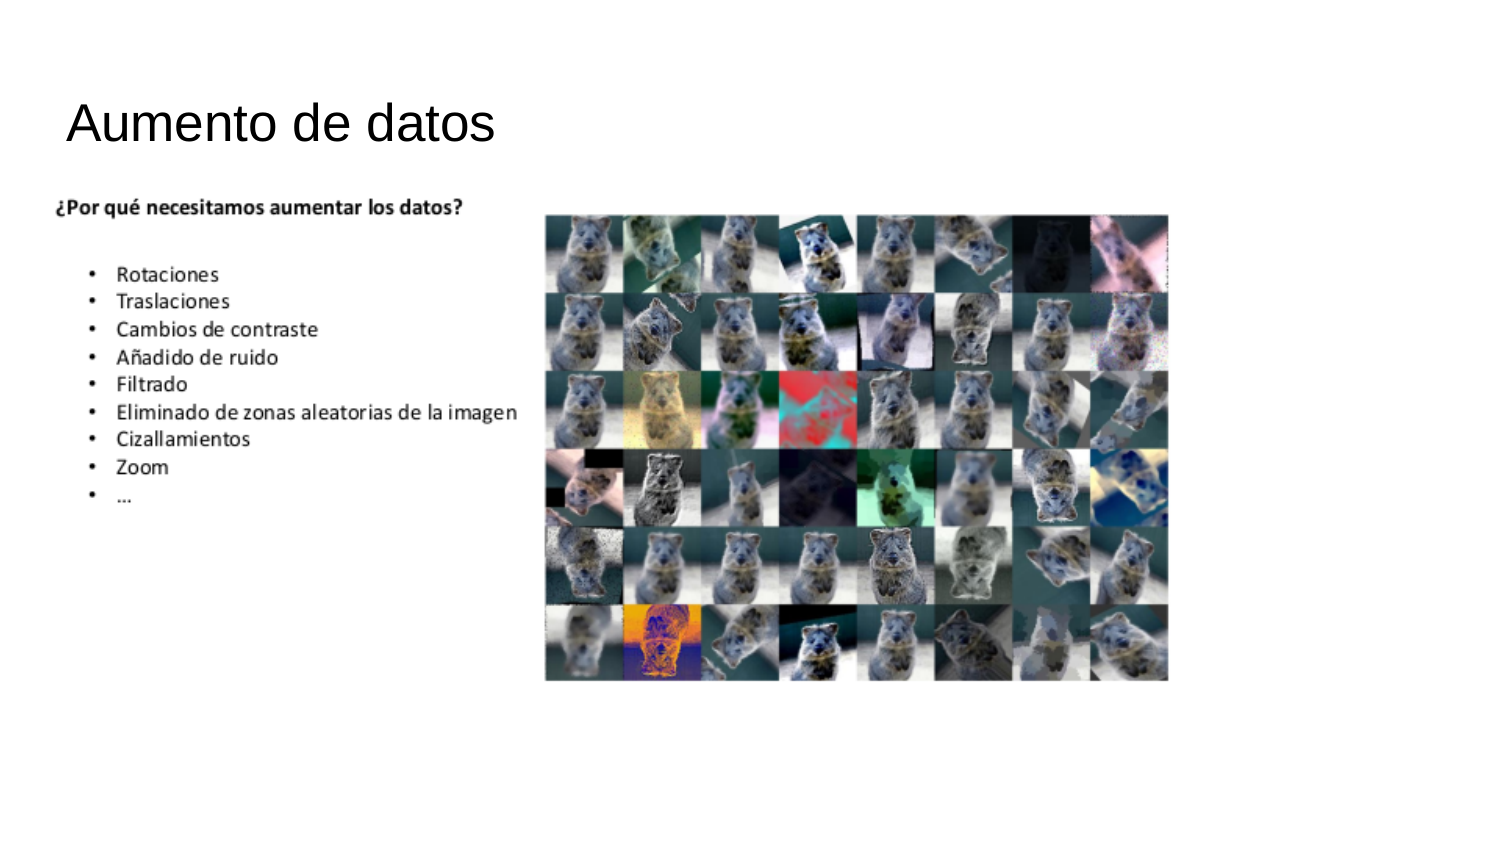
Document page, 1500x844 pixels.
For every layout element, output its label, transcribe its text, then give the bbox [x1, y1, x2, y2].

picture [51, 188, 1178, 689]
title Aumento de datos [51, 72, 1449, 167]
